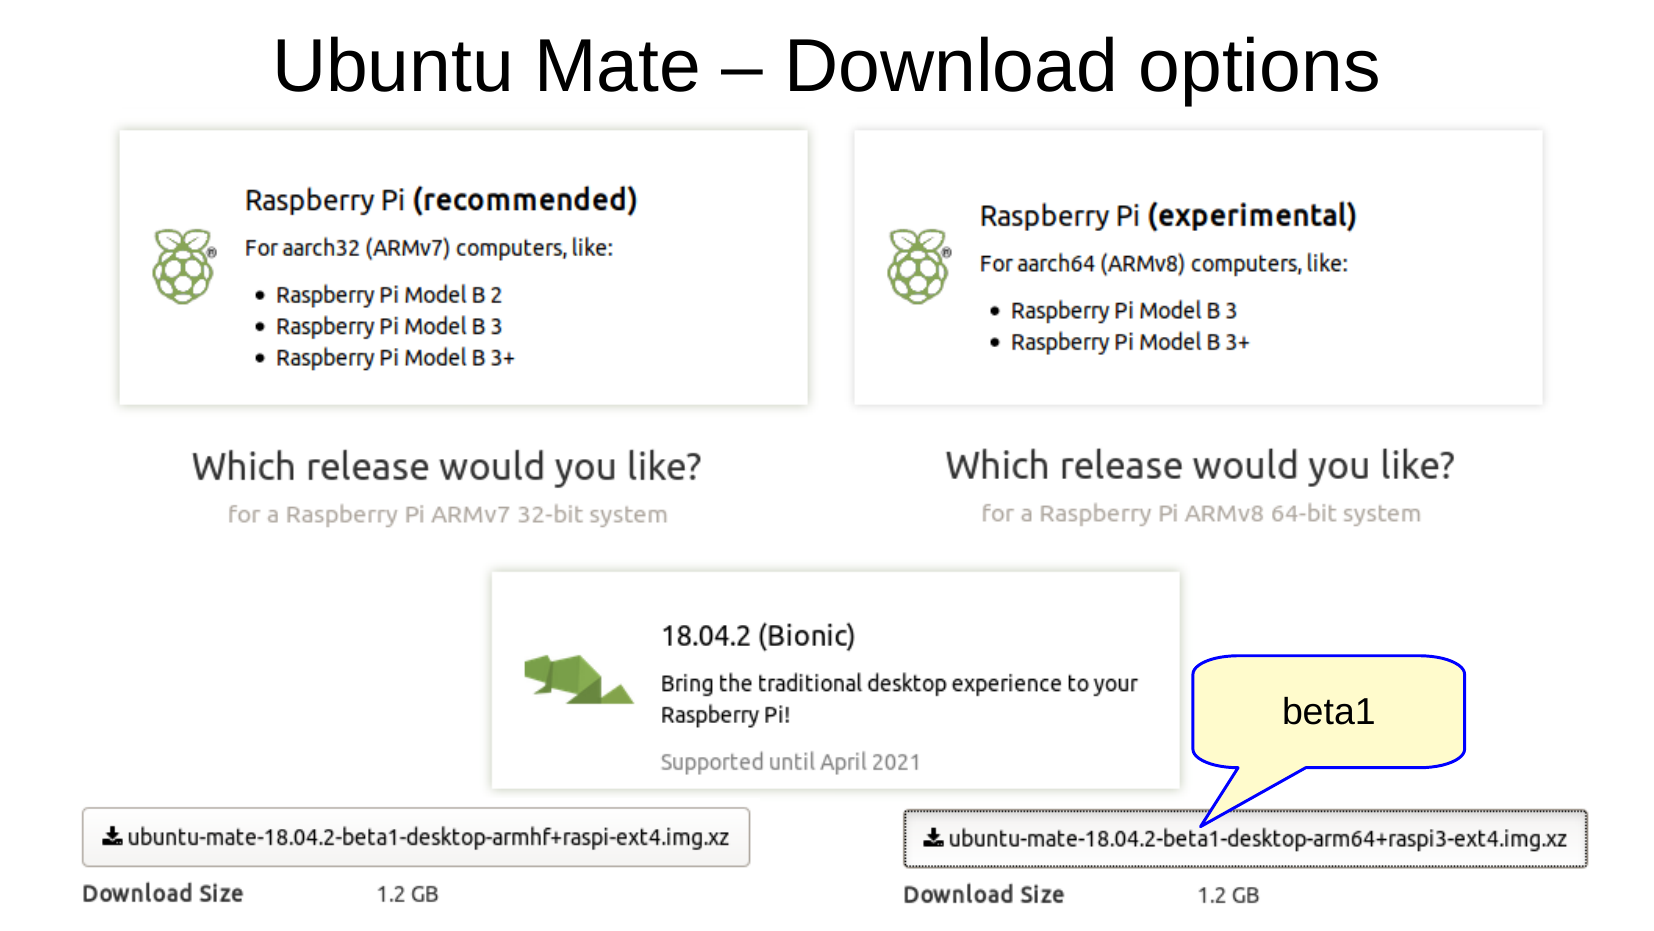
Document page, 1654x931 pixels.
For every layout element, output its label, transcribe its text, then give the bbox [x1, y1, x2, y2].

title Ubuntu Mate – Download options [82, 23, 1571, 108]
picture [84, 107, 1571, 427]
picture [76, 430, 1601, 911]
text_box beta1 [1192, 655, 1465, 827]
